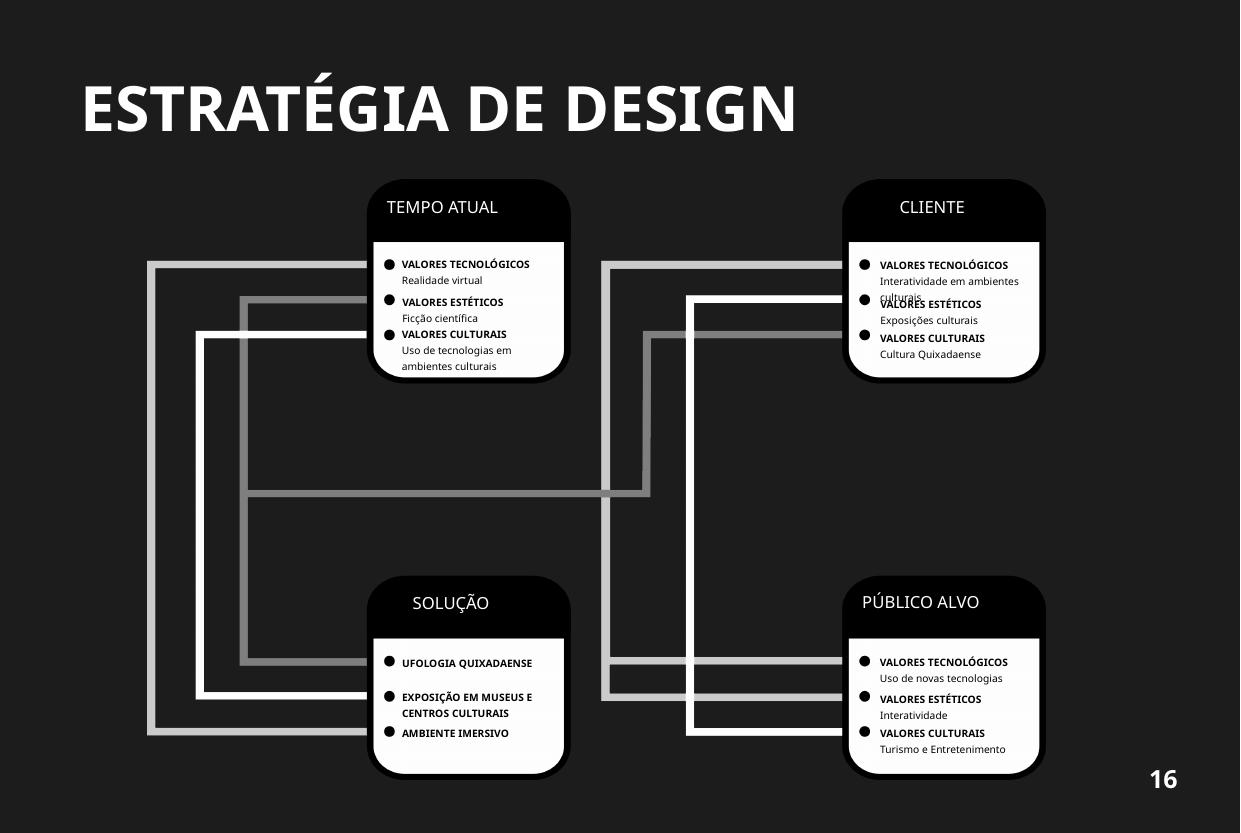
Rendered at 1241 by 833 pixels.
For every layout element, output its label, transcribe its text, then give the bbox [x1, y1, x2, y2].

text_box VALORES CULTURAIS Turismo e Entretenimento [865, 717, 1040, 757]
text_box VALORES TECNOLÓGICOS Realidade virtual [387, 248, 567, 304]
text_box CLIENTE [884, 188, 1087, 230]
text_box VALORES CULTURAIS Uso de tecnologias em ambientes culturais [387, 318, 562, 372]
text_box AMBIENTE IMERSIVO [387, 717, 562, 747]
text_box VALORES TECNOLÓGICOS Interatividade em ambientes culturais [865, 248, 1052, 303]
picture [147, 188, 1046, 780]
text_box VALORES ESTÉTICOS Interatividade [865, 683, 1040, 717]
text_box VALORES ESTÉTICOS Ficção científica [387, 286, 562, 318]
title 16 [1133, 756, 1193, 802]
title ESTRATÉGIA DE DESIGN [80, 26, 1156, 188]
text_box EXPOSIÇÃO EM MUSEUS E CENTROS CULTURAIS [387, 681, 562, 717]
text_box UFOLOGIA QUIXADAENSE [387, 647, 562, 681]
text_box TEMPO ATUAL [372, 188, 567, 230]
text_box SOLUÇÃO [397, 584, 544, 627]
text_box VALORES TECNOLÓGICOS Uso de novas tecnologias [865, 646, 1040, 683]
text_box VALORES ESTÉTICOS Exposições culturais [865, 288, 1040, 322]
text_box PÚBLICO ALVO [847, 582, 1049, 645]
text_box VALORES CULTURAIS Cultura Quixadaense [865, 322, 1040, 363]
